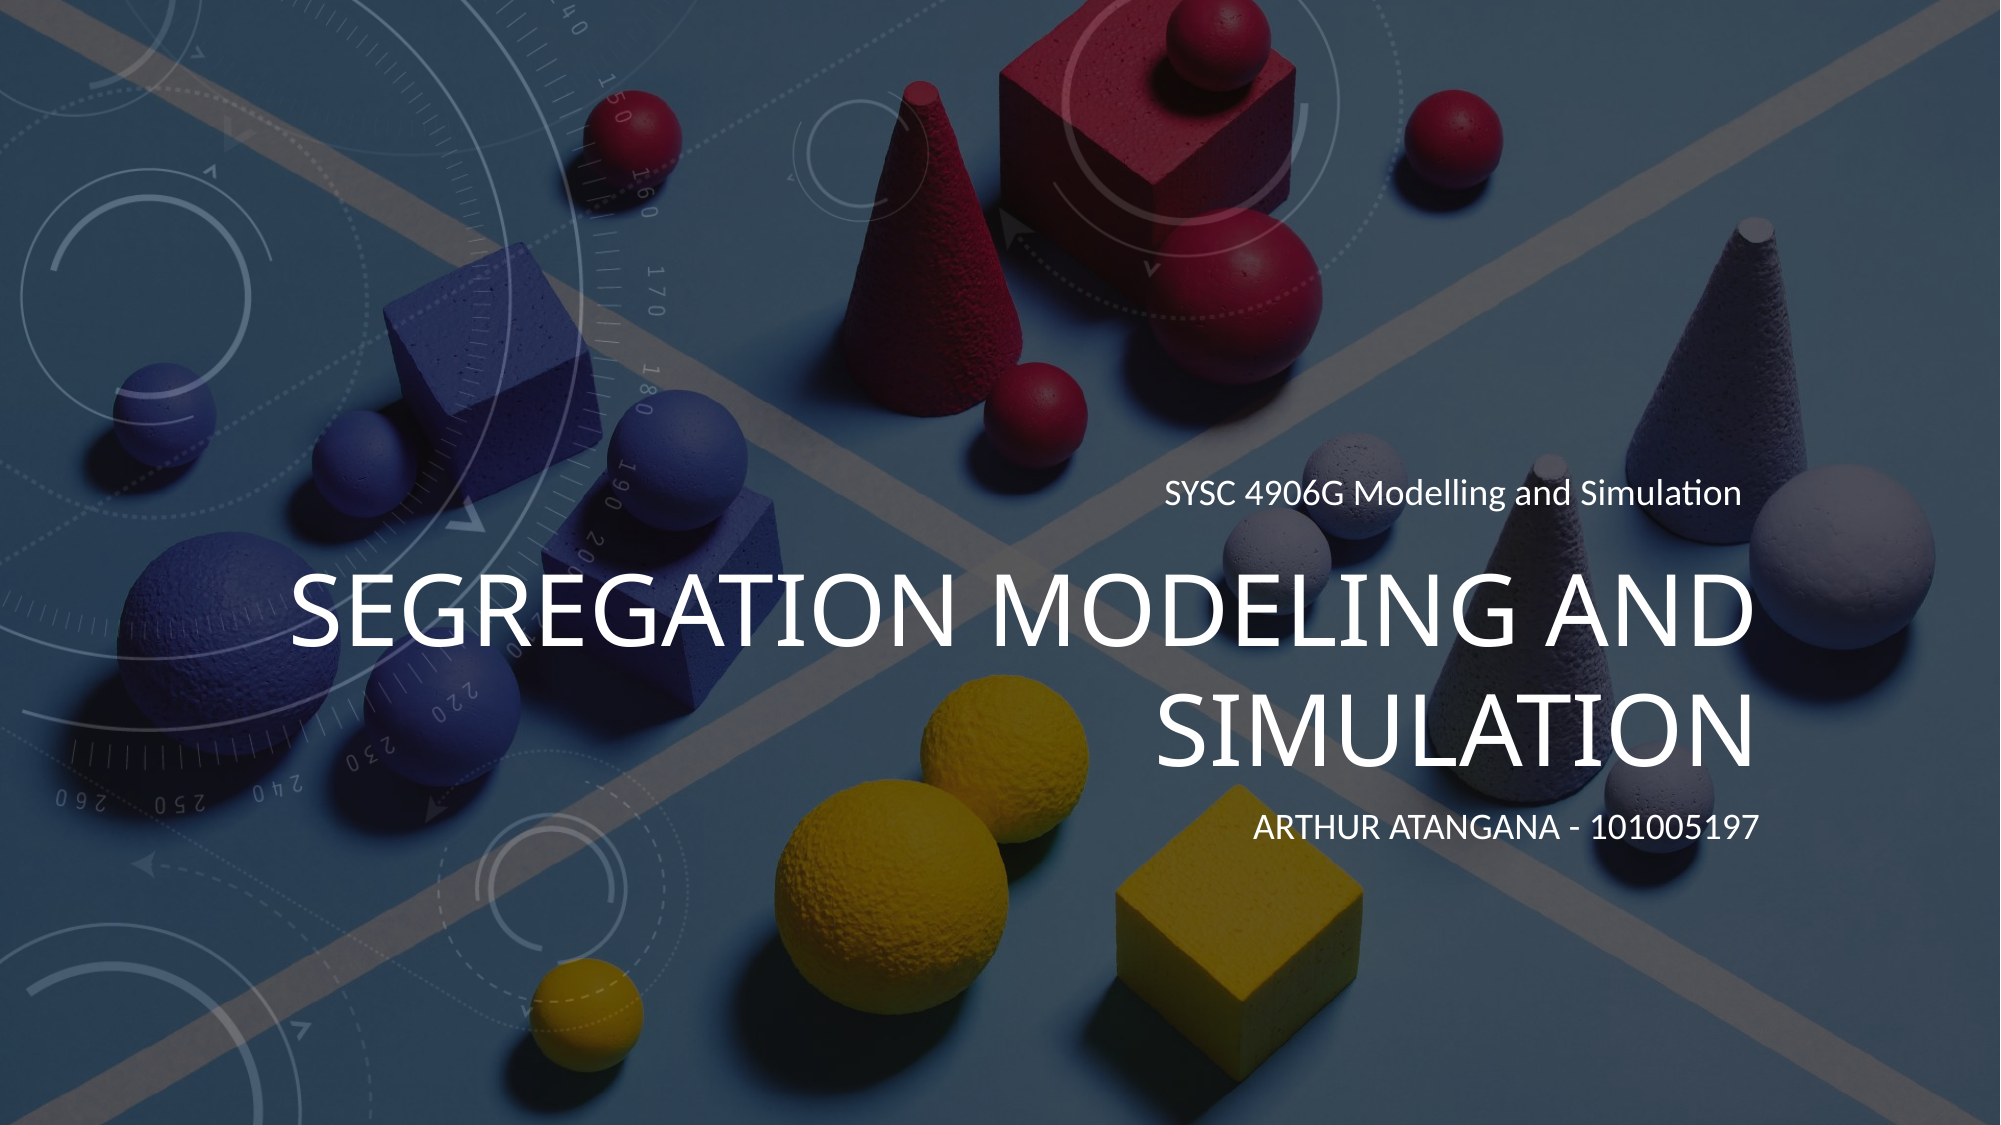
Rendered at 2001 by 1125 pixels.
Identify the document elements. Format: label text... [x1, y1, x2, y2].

subtitle Arthur Atangana - 101005197 [225, 794, 1775, 907]
picture [0, 0, 2000, 1125]
text_box SYSC 4906G Modelling and Simulation [1149, 460, 1775, 521]
title Segregation Modeling and Simulation [225, 366, 1775, 794]
